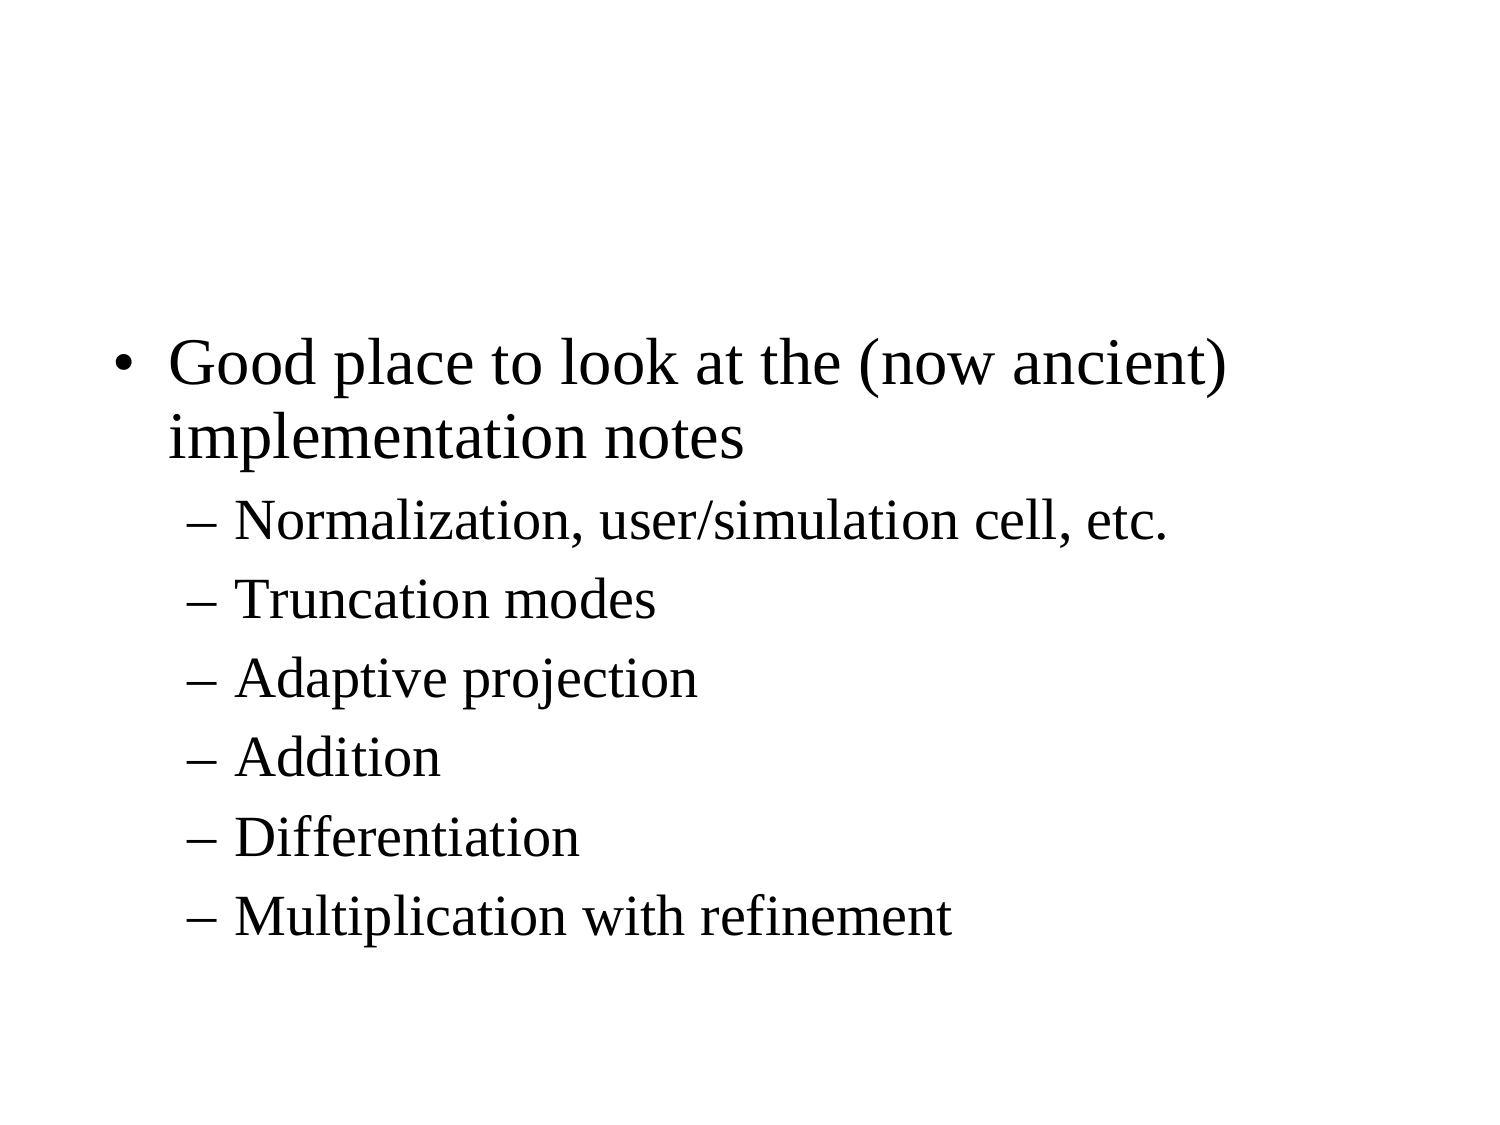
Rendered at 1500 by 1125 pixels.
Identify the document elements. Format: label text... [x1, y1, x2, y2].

list Good place to look at the (now ancient) implementation notes Normalization, user/simulation cell, etc. Truncation modes Adaptive projection Addition Differentiation Multiplication with refinement [112, 324, 1388, 978]
